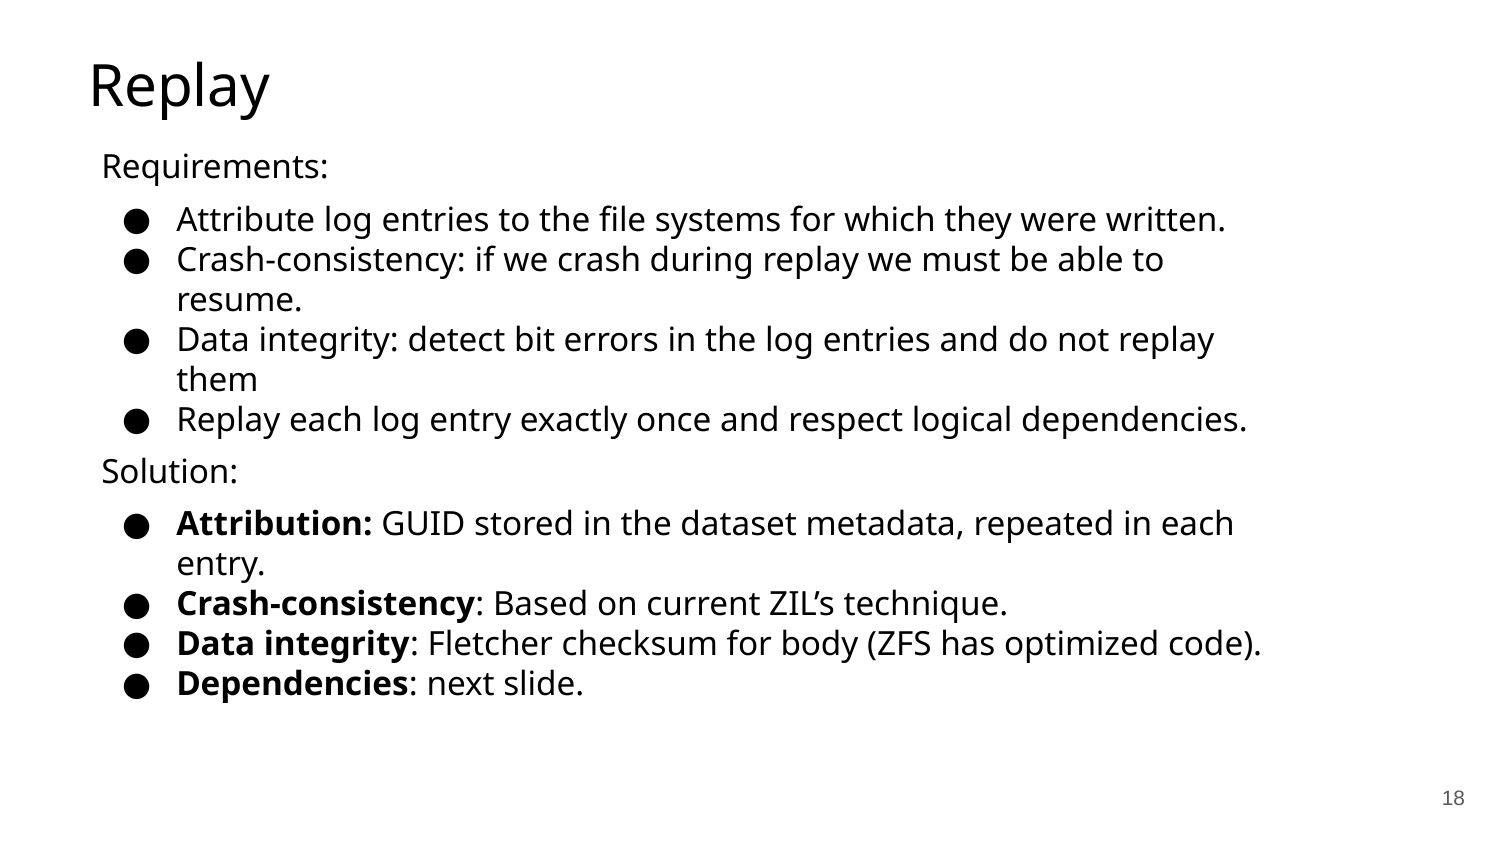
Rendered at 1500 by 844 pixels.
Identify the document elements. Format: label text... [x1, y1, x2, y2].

text_box Requirements: Attribute log entries to the file systems for which they were written. Crash-consistency: if we crash during replay we must be able to resume. Data integrity: detect bit errors in the log entries and do not replay them Replay each log entry exactly once and respect logical dependencies. Solution: Attribution: GUID stored in the dataset metadata, repeated in each entry. Crash-consistency: Based on current ZIL’s technique. Data integrity: Fletcher checksum for body (ZFS has optimized code). Dependencies: next slide. [86, 130, 1284, 213]
slide_number <number> [1389, 764, 1480, 830]
title Replay [73, 33, 867, 165]
